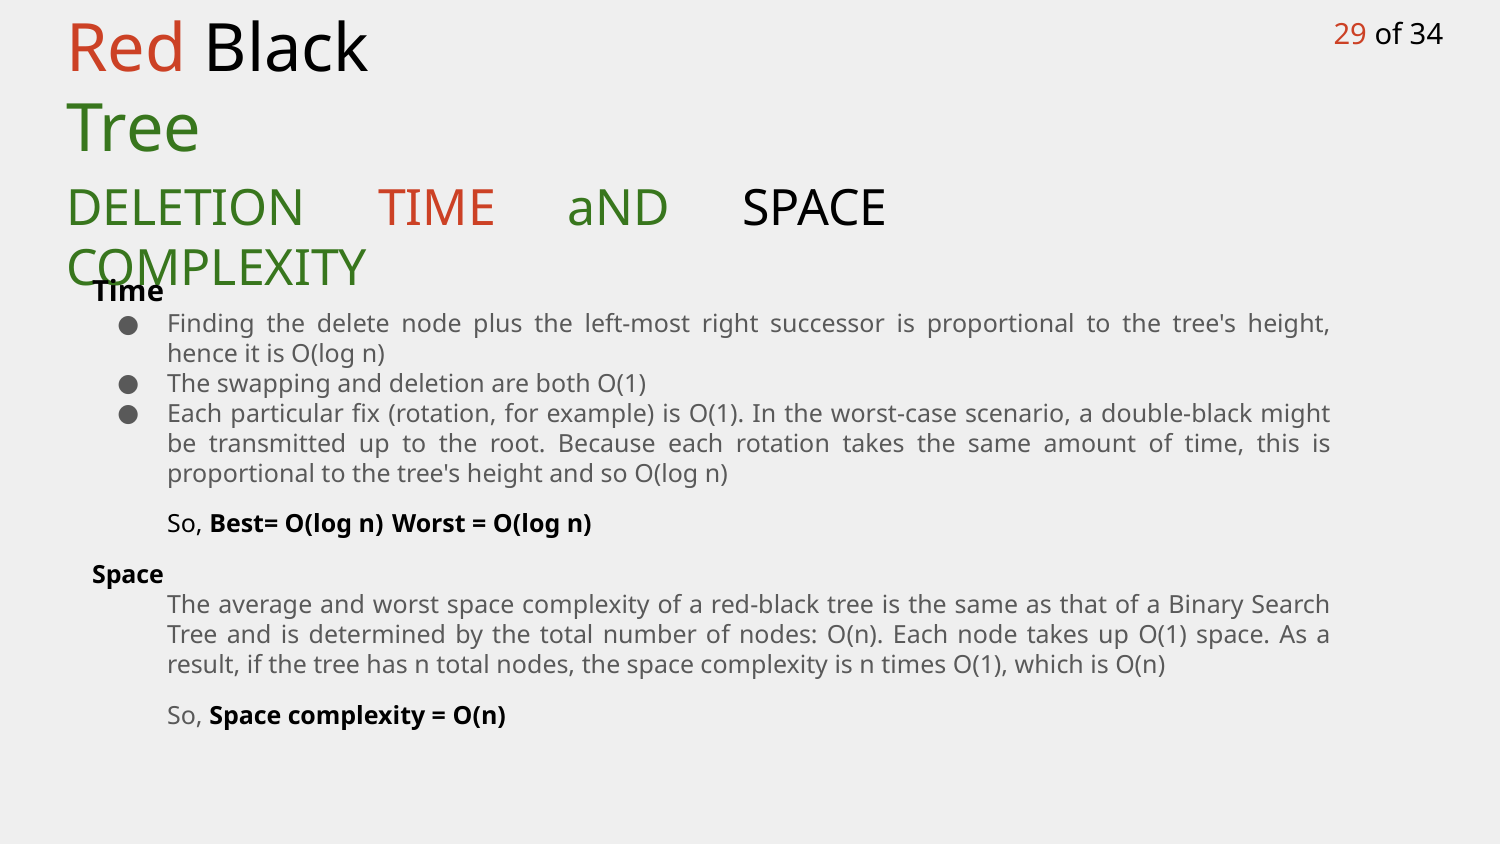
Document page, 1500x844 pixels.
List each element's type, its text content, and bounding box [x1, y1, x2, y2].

text_box DELETION TIME aND SPACE COMPLEXITY [51, 160, 903, 311]
text_box Time Finding the delete node plus the left-most right successor is proportional to the tree's height, hence it is O(log n) The swapping and deletion are both O(1) Each particular fix (rotation, for example) is O(1). In the worst-case scenario, a double-black might be transmitted up to the root. Because each rotation takes the same amount of time, this is proportional to the tree's height and so O(log n) So, Best= O(log n) Worst = O(log n) Space The average and worst space complexity of a red-black tree is the same as that of a Binary Search Tree and is determined by the total number of nodes: O(n). Each node takes up O(1) space. As a result, if the tree has n total nodes, the space complexity is n times O(1), which is O(n) So, Space complexity = O(n) [77, 257, 1348, 775]
title Red Black Tree [51, 93, 437, 160]
text_box 29 of 34 [1318, 0, 1500, 65]
